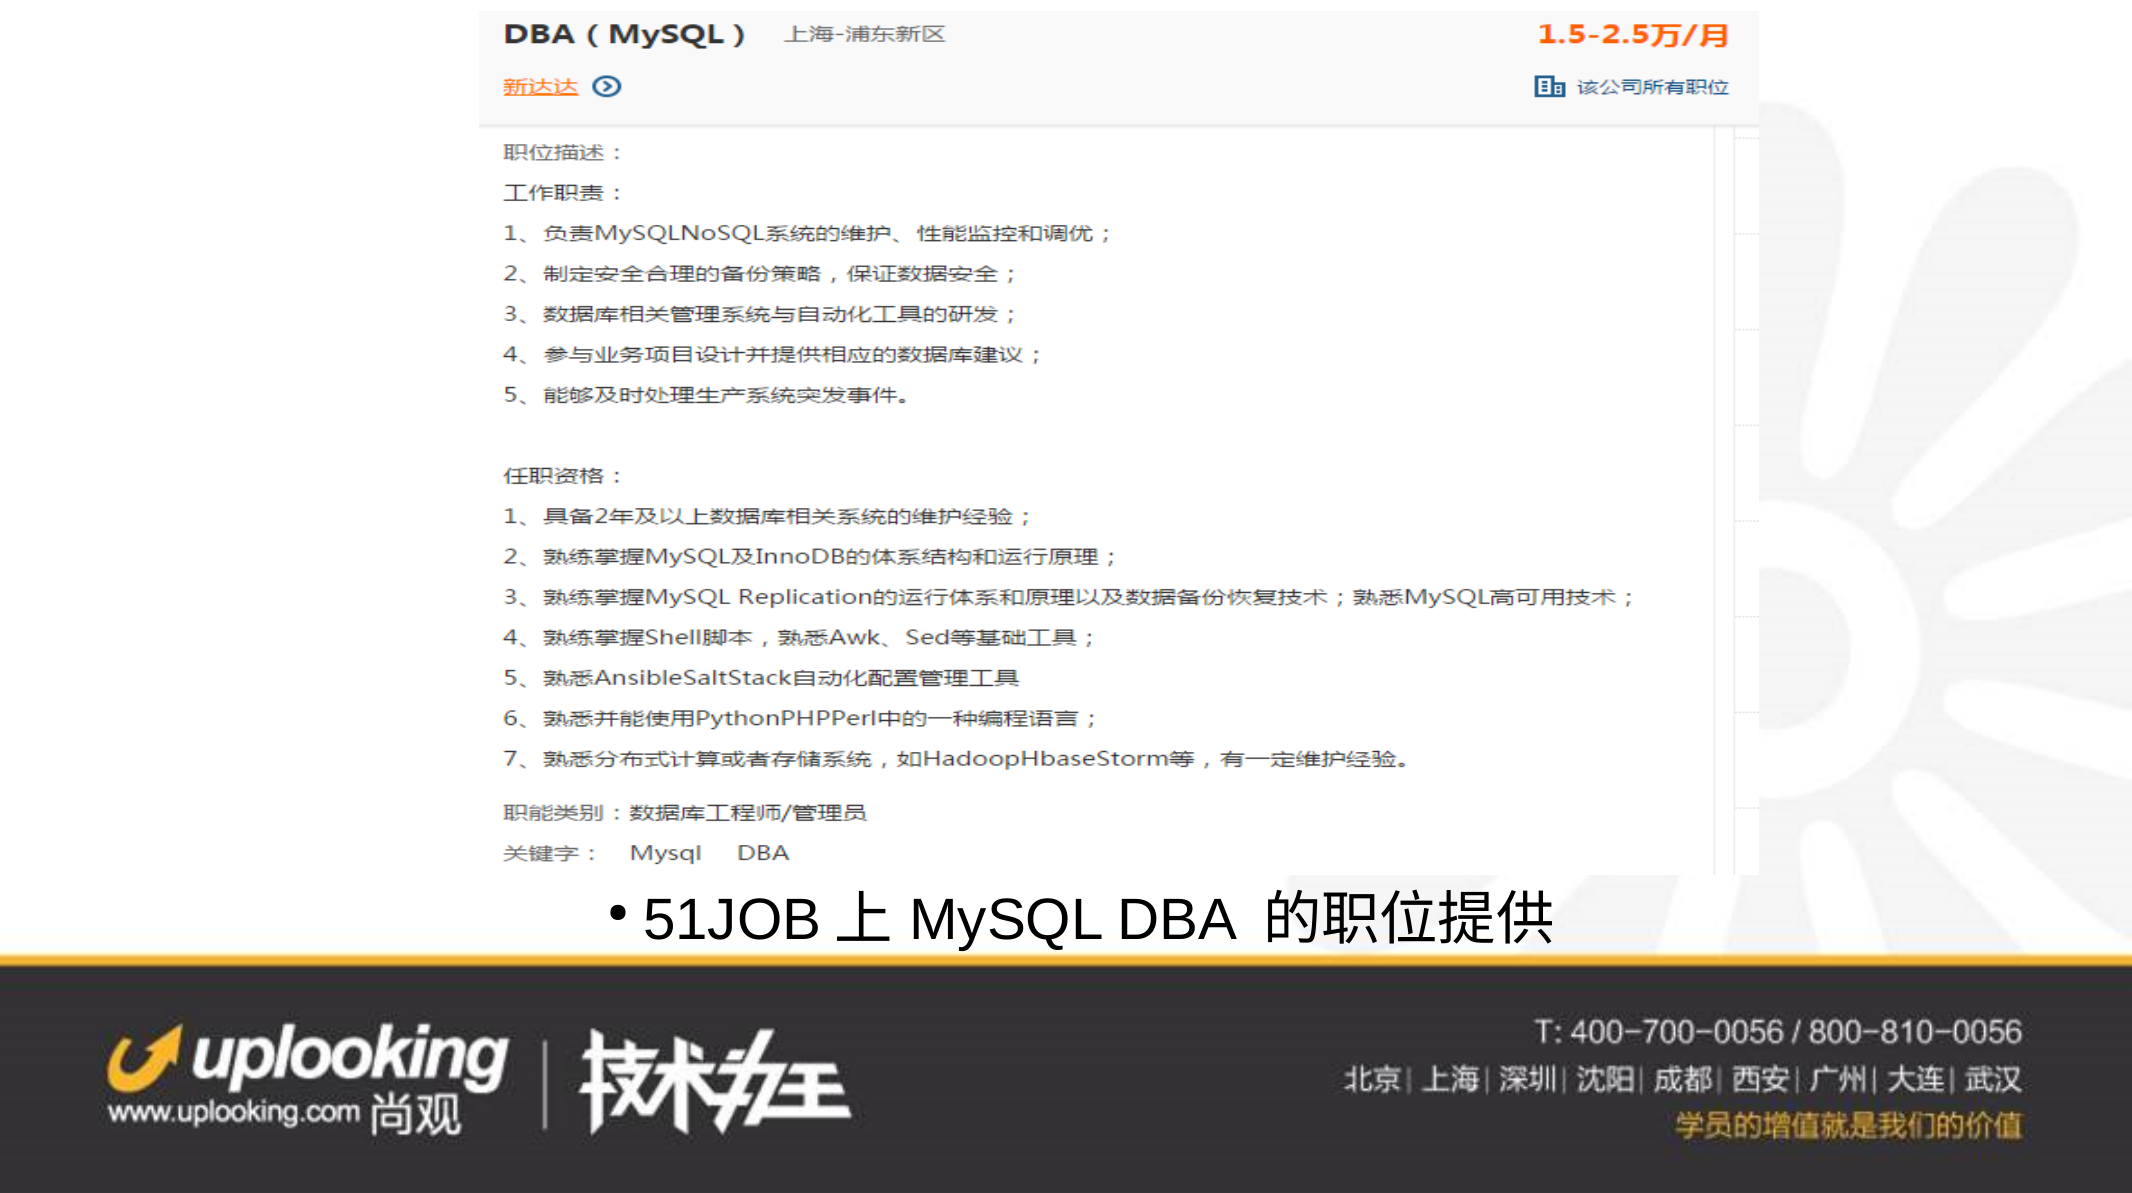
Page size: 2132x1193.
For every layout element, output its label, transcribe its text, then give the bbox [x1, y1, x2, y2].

picture [0, 0, 2132, 1193]
title 51JOB上MySQL DBA 的职位提供 [121, 814, 2041, 1015]
